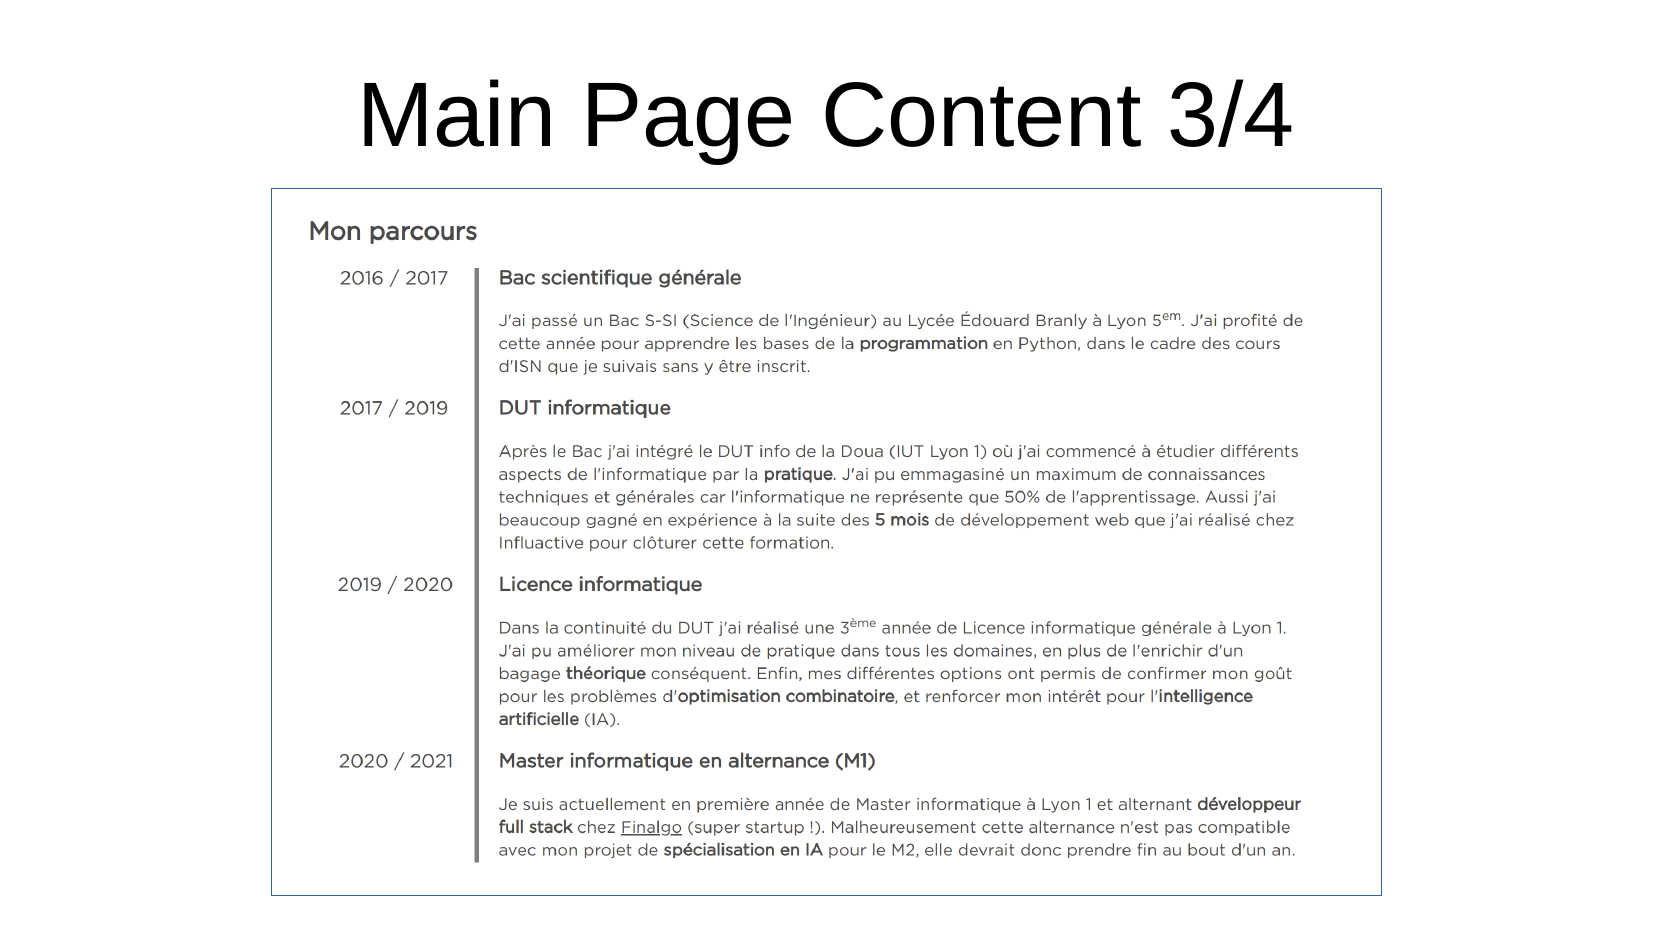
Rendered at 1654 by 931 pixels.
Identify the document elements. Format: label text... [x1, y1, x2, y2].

title Main Page Content 3/4 [82, 37, 1571, 193]
picture [271, 188, 1382, 896]
